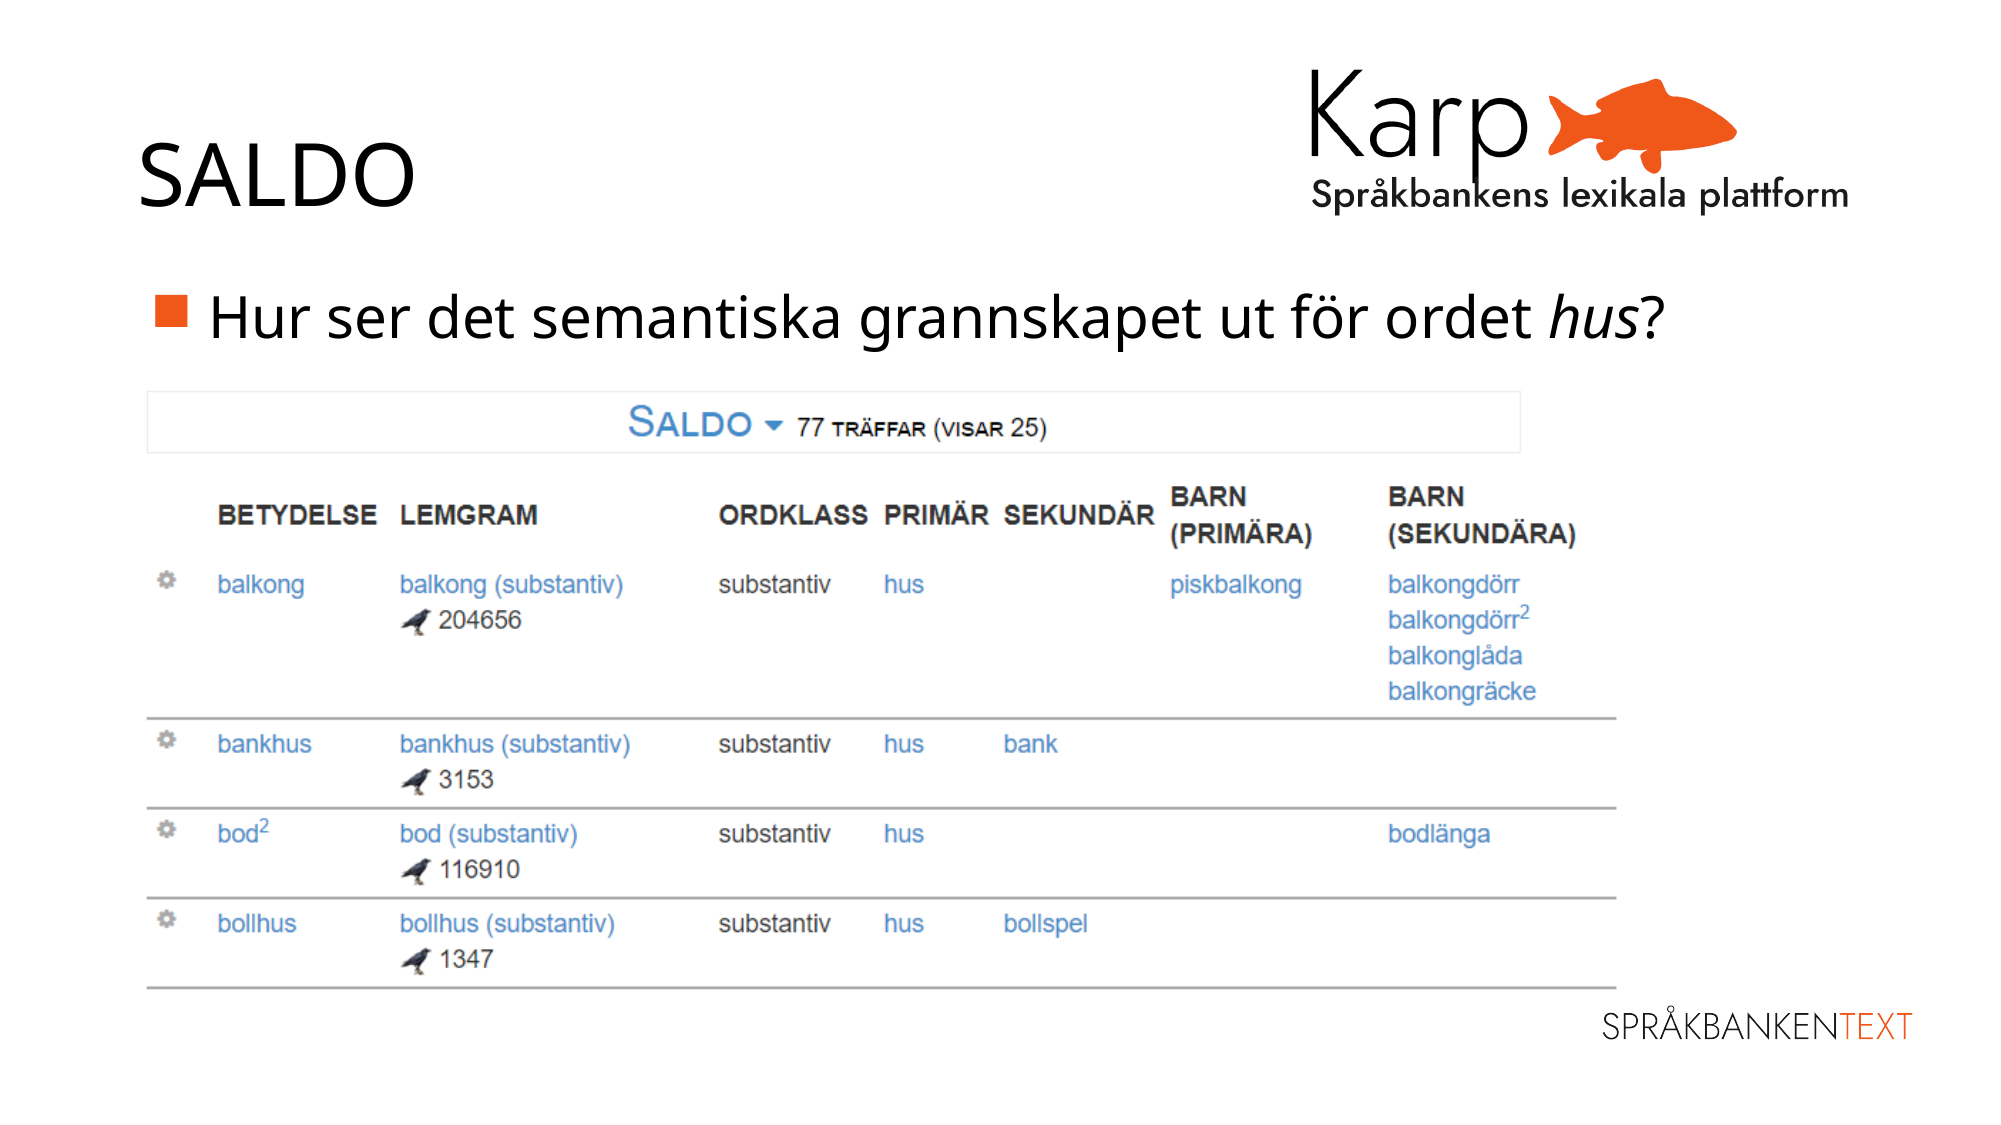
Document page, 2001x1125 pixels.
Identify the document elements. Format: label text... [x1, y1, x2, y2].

picture [137, 371, 1959, 1125]
picture [1300, 53, 1863, 234]
title SALDO [137, 109, 1863, 236]
list Hur ser det semantiska grannskapet ut för ordet hus? [137, 281, 1861, 904]
